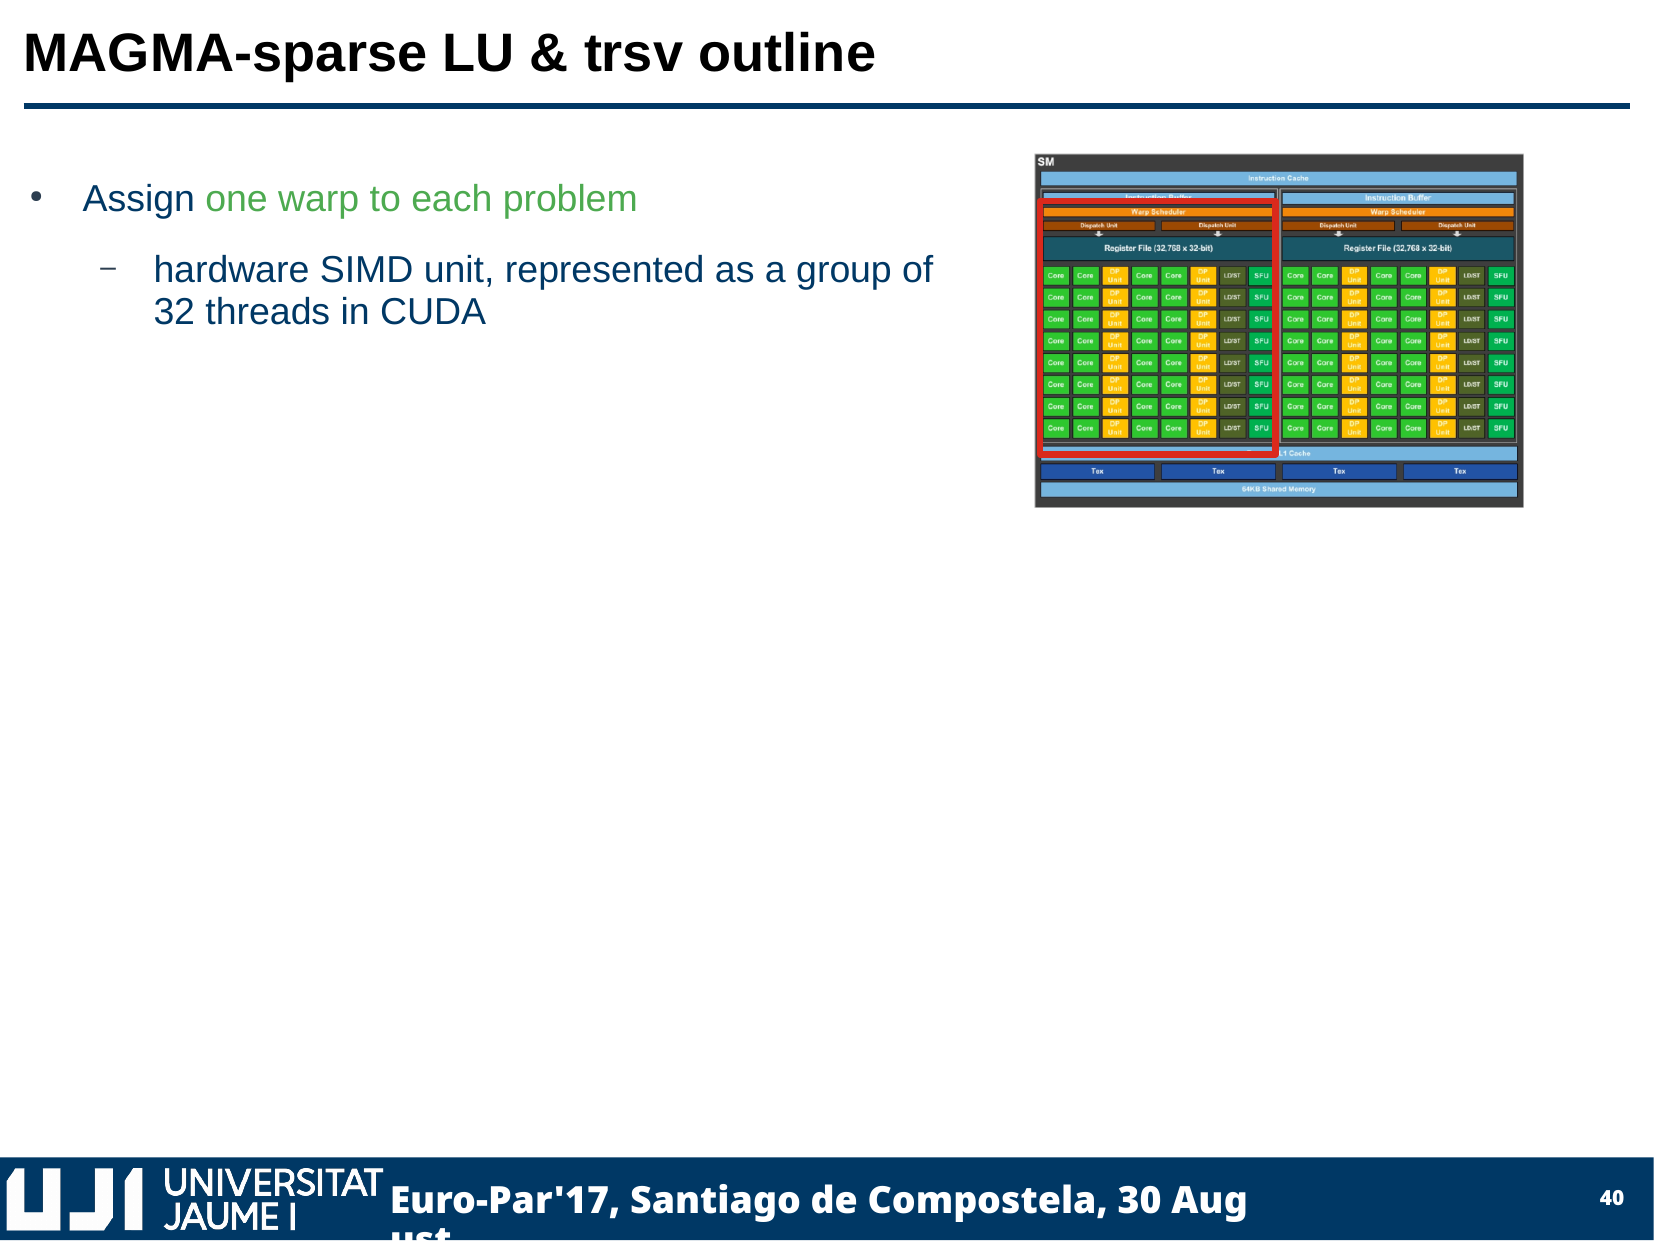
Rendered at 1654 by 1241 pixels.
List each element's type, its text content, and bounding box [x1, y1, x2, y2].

list Assign one warp to each problem hardware SIMD unit, represented as a group of 32 threads in CUDA [11, 177, 945, 567]
title MAGMA-sparse LU & trsv outline [23, 0, 1630, 107]
picture [1034, 153, 1524, 508]
picture [0, 1158, 390, 1241]
